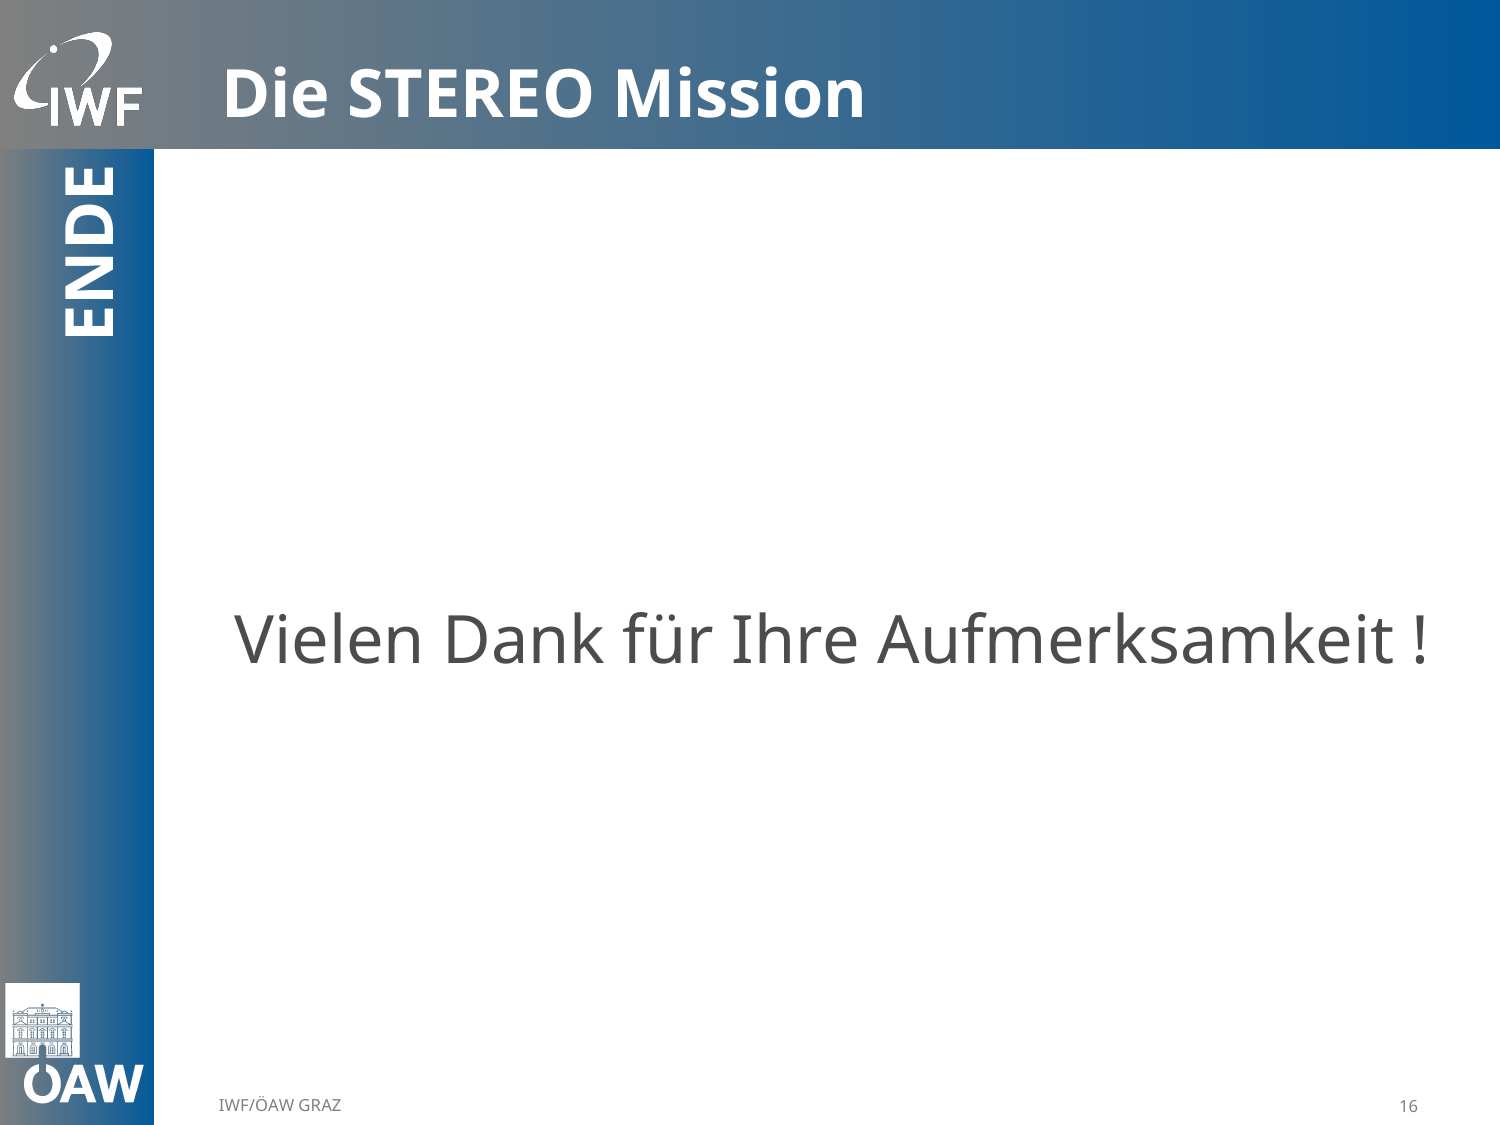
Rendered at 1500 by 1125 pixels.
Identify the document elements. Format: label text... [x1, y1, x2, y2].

text_box ENDE [29, 148, 154, 959]
title Die STEREO Mission [206, 16, 1459, 176]
picture [8, 32, 154, 132]
picture [5, 983, 154, 1105]
subtitle Vielen Dank für Ihre Aufmerksamkeit ! [206, 184, 1459, 1083]
